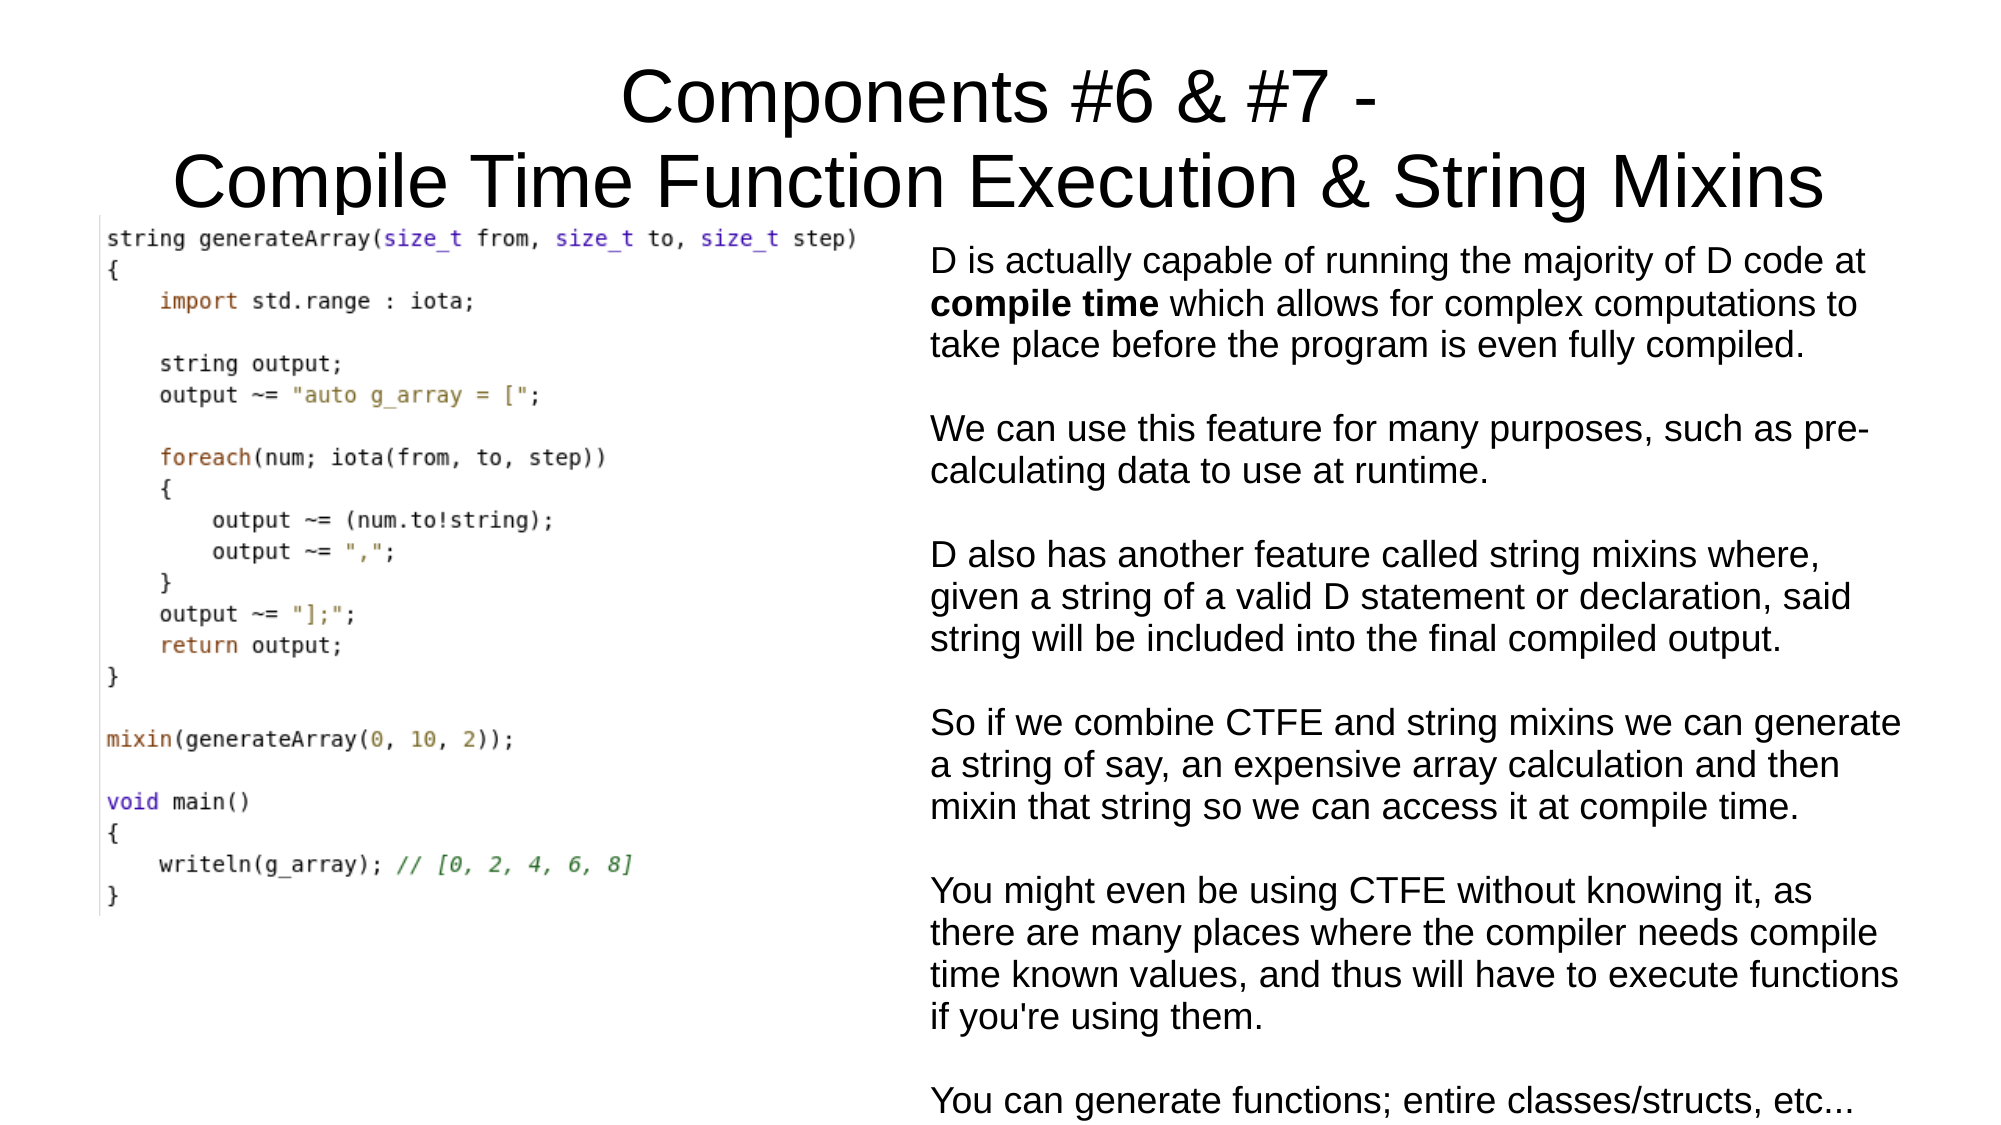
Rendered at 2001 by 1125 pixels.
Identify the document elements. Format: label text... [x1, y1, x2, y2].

text_box D is actually capable of running the majority of D code at compile time which allows for complex computations to take place before the program is even fully compiled. We can use this feature for many purposes, such as pre-calculating data to use at runtime. D also has another feature called string mixins where, given a string of a valid D statement or declaration, said string will be included into the final compiled output. So if we combine CTFE and string mixins we can generate a string of say, an expensive array calculation and then mixin that string so we can access it at compile time. You might even be using CTFE without knowing it, as there are many places where the compiler needs compile time known values, and thus will have to execute functions if you're using them. You can generate functions; entire classes/structs, etc... [915, 232, 1920, 1125]
picture [99, 215, 875, 916]
title Components #6 & #7 - Compile Time Function Execution & String Mixins [99, 44, 1900, 233]
